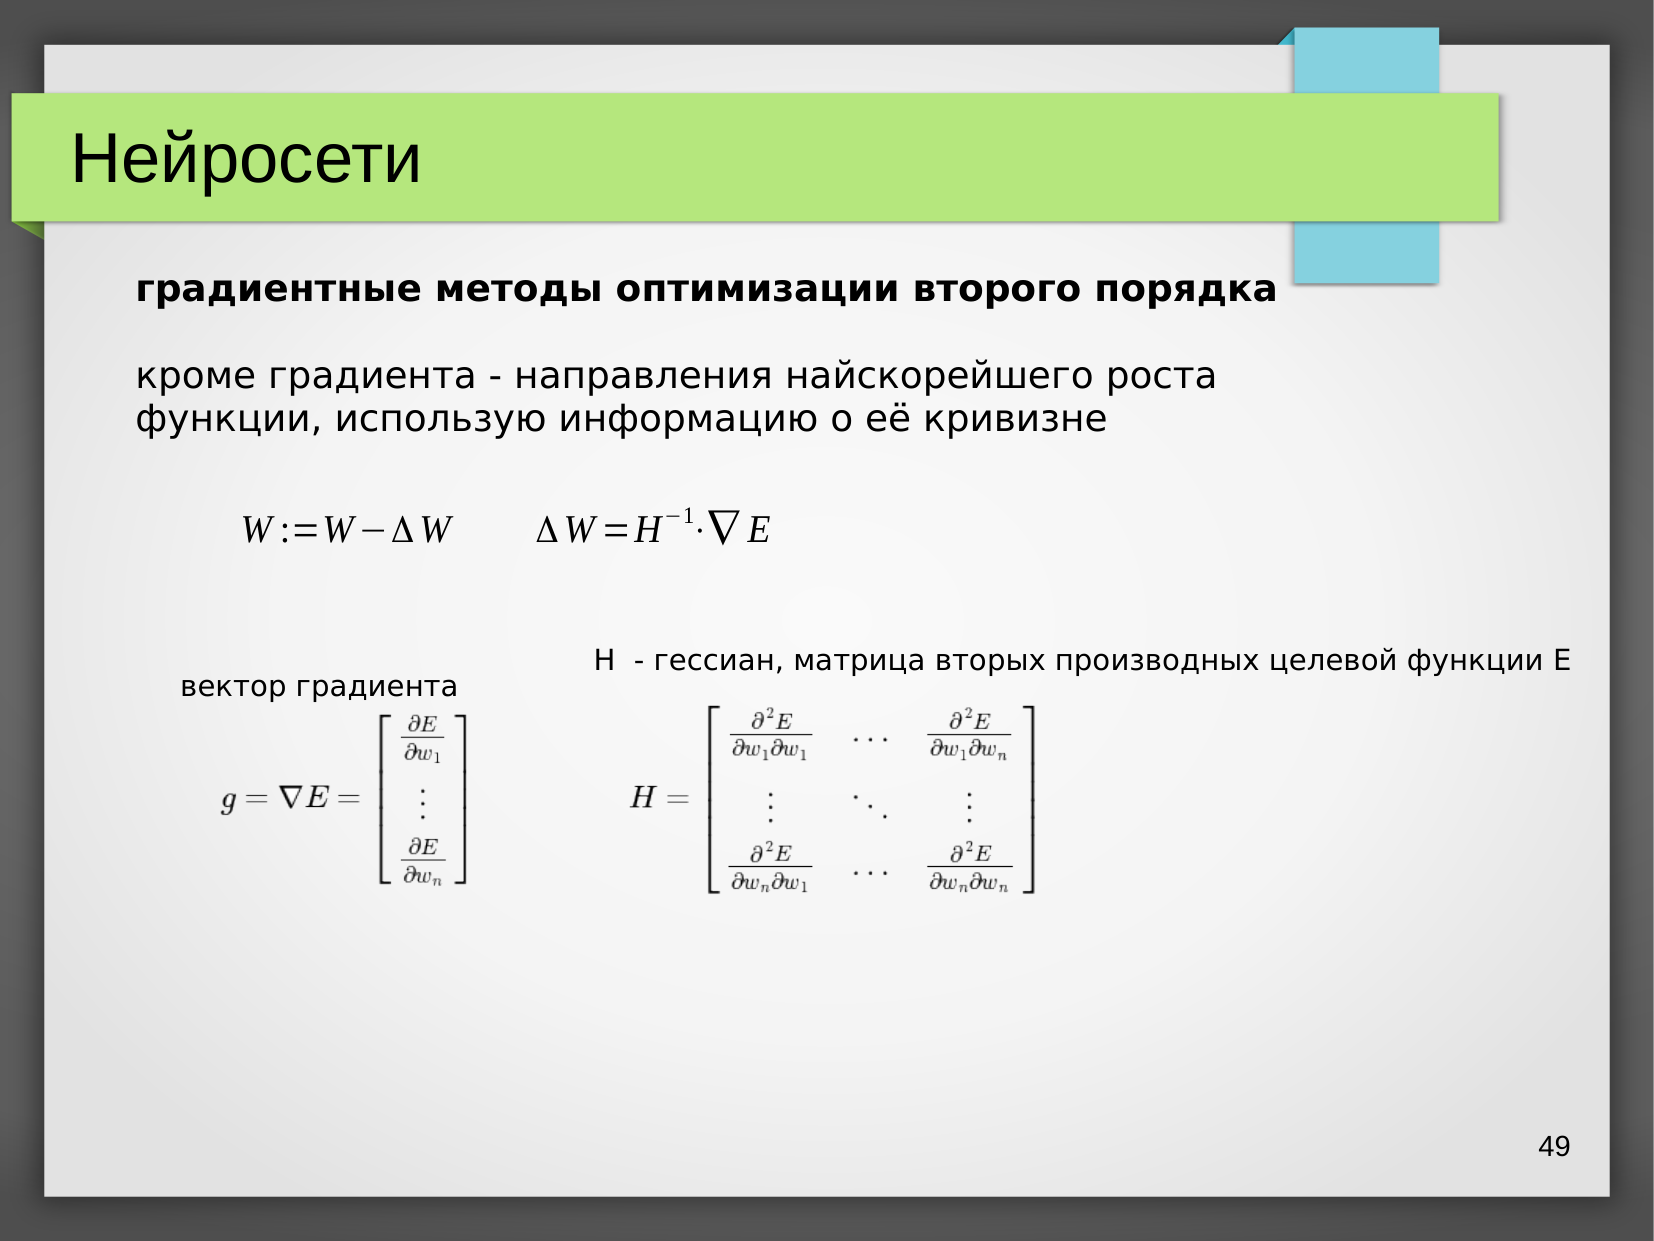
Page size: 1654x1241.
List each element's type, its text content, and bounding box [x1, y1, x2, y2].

text_box H - гессиан, матрица вторых производных целевой функции E [578, 635, 1595, 686]
title Нейросети [70, 118, 1205, 199]
text_box вектор градиента [165, 661, 474, 711]
picture [0, 0, 1654, 1241]
chart [529, 506, 780, 556]
text_box градиентные методы оптимизации второго порядка кроме градиента - направления найскорейшего роста функции, использую информацию о её кривизне [120, 259, 1371, 449]
chart [234, 514, 461, 556]
